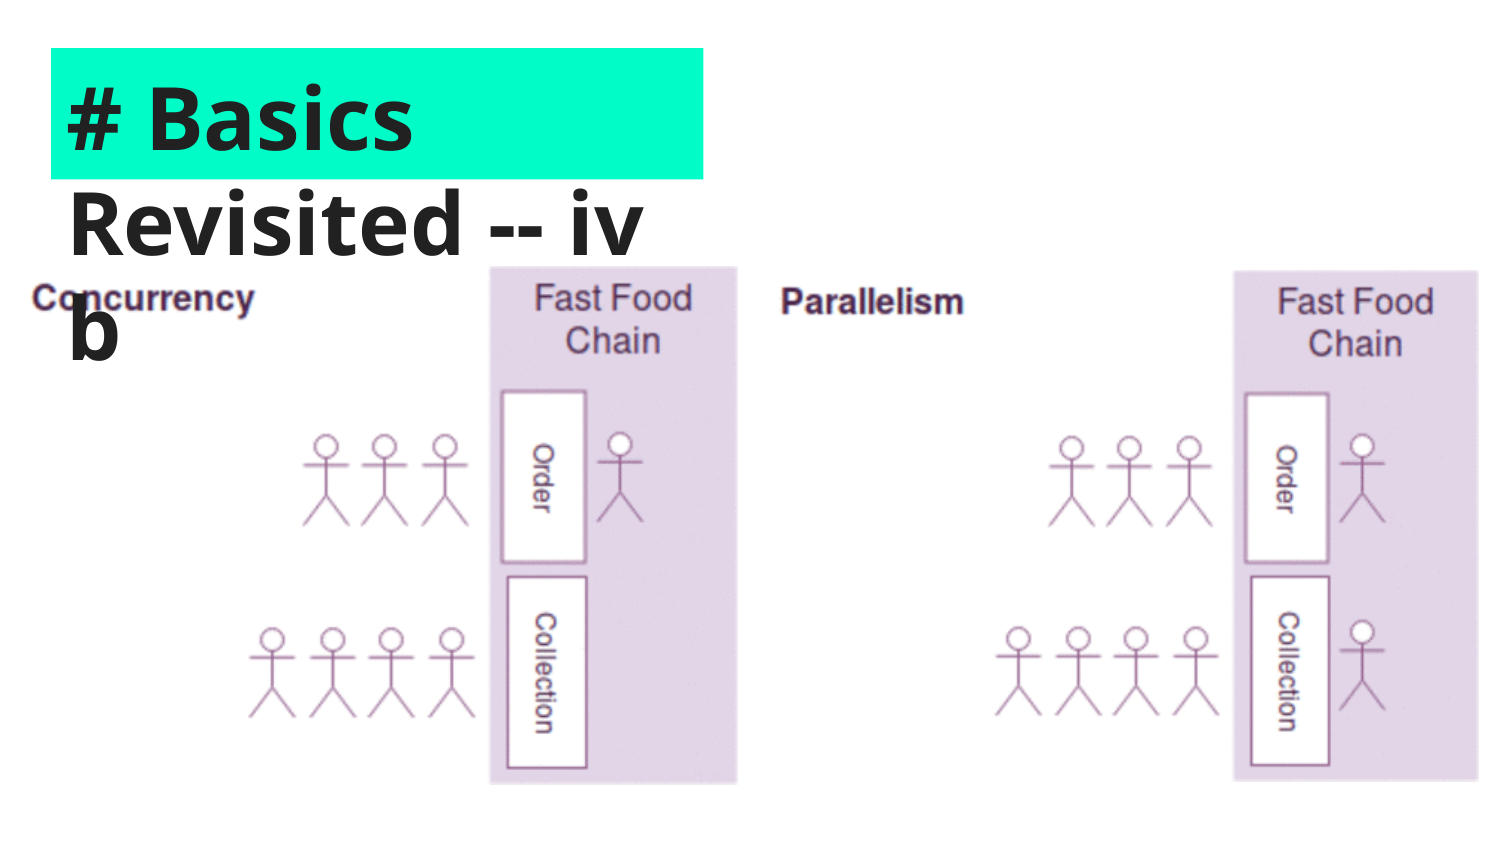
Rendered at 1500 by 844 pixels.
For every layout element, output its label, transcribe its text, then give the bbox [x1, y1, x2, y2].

title # Basics Revisited -- iv b [51, 48, 704, 180]
picture [18, 266, 738, 785]
picture [767, 270, 1479, 782]
